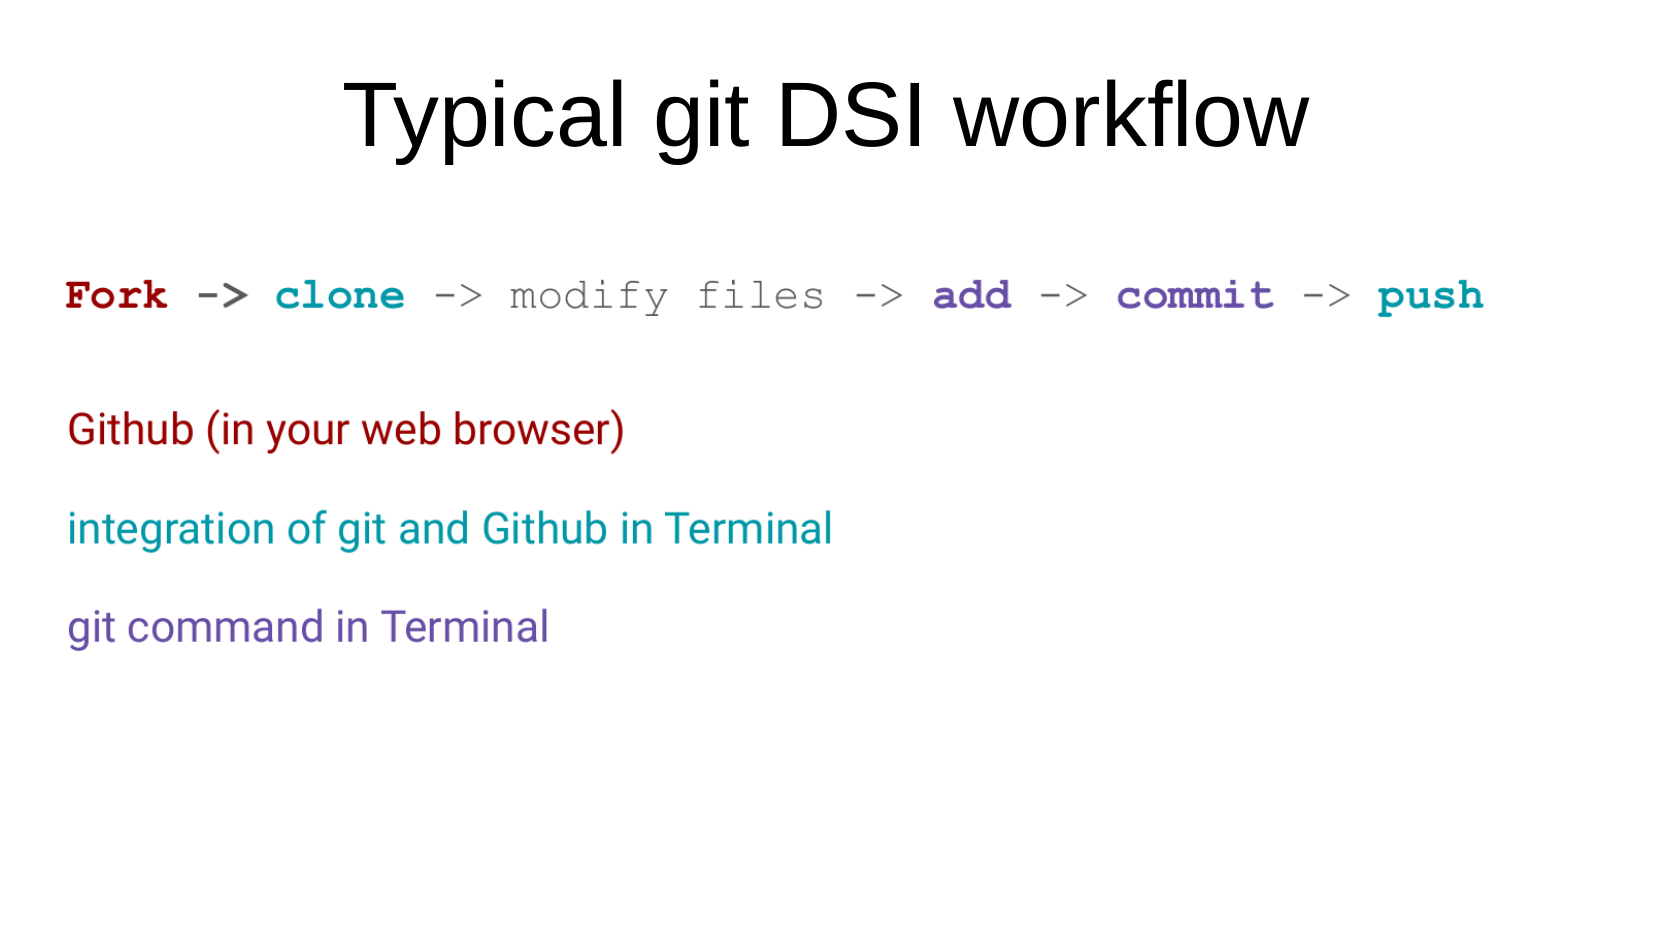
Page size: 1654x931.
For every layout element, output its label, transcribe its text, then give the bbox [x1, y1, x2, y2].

title Typical git DSI workflow [82, 37, 1571, 193]
picture [4, 194, 1654, 741]
